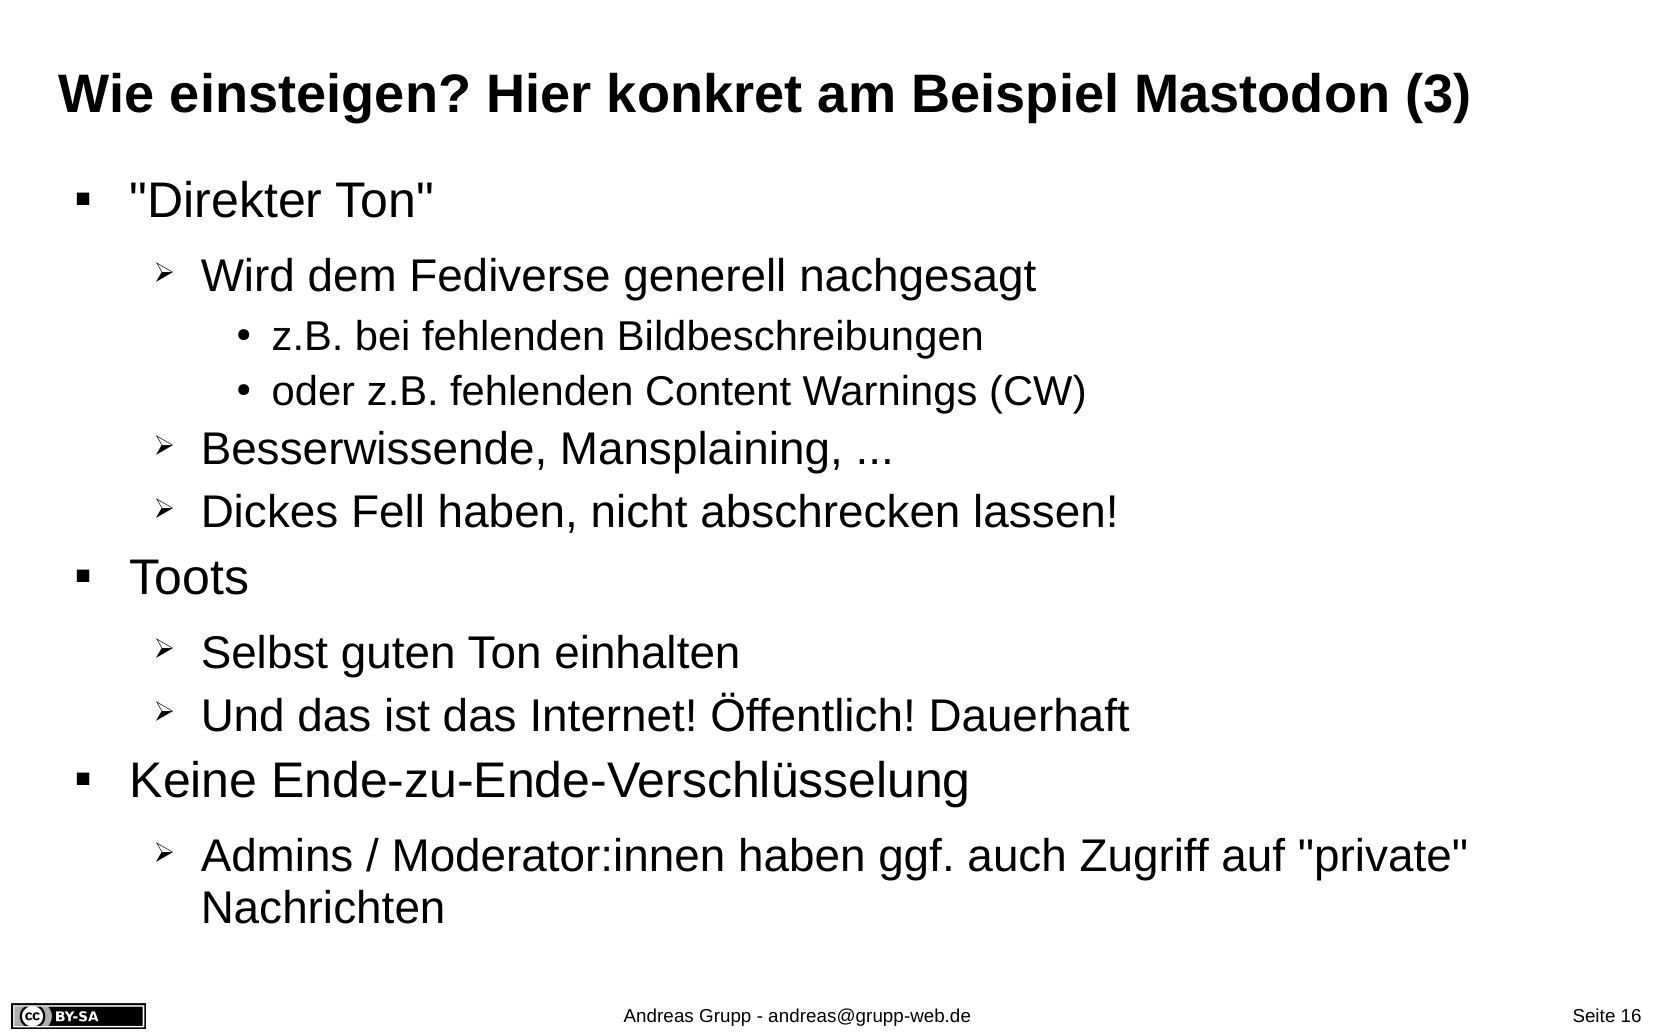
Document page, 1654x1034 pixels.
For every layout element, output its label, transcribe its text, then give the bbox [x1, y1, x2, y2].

picture [11, 1003, 146, 1029]
list "Direkter Ton" Wird dem Fediverse generell nachgesagt z.B. bei fehlenden Bildbeschreibungen oder z.B. fehlenden Content Warnings (CW) Besserwissende, Mansplaining, ... Dickes Fell haben, nicht abschrecken lassen! Toots Selbst guten Ton einhalten Und das ist das Internet! Öffentlich! Dauerhaft Keine Ende-zu-Ende-Verschlüsselung Admins / Moderator:innen haben ggf. auch Zugriff auf "private" Nachrichten [59, 172, 1595, 952]
title Wie einsteigen? Hier konkret am Beispiel Mastodon (3) [59, 24, 1625, 165]
